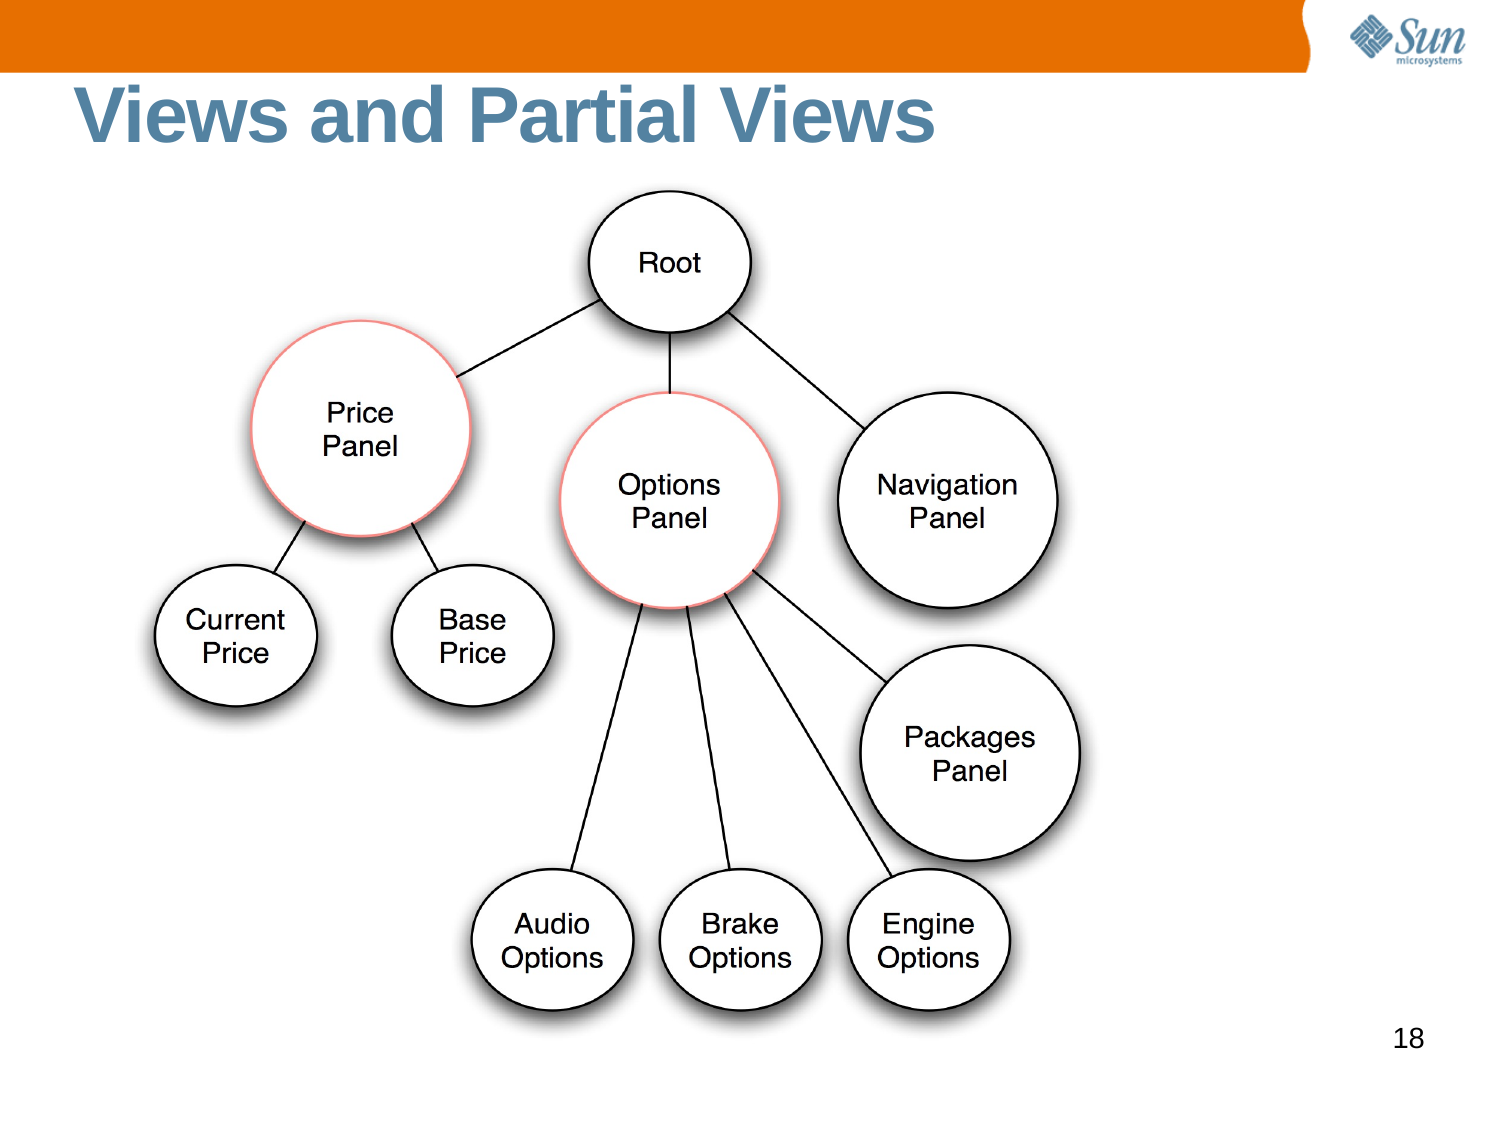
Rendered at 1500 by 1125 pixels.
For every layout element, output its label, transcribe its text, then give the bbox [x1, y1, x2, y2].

picture [0, 0, 1500, 75]
picture [127, 174, 1107, 1046]
title Views and Partial Views [73, 79, 1436, 184]
